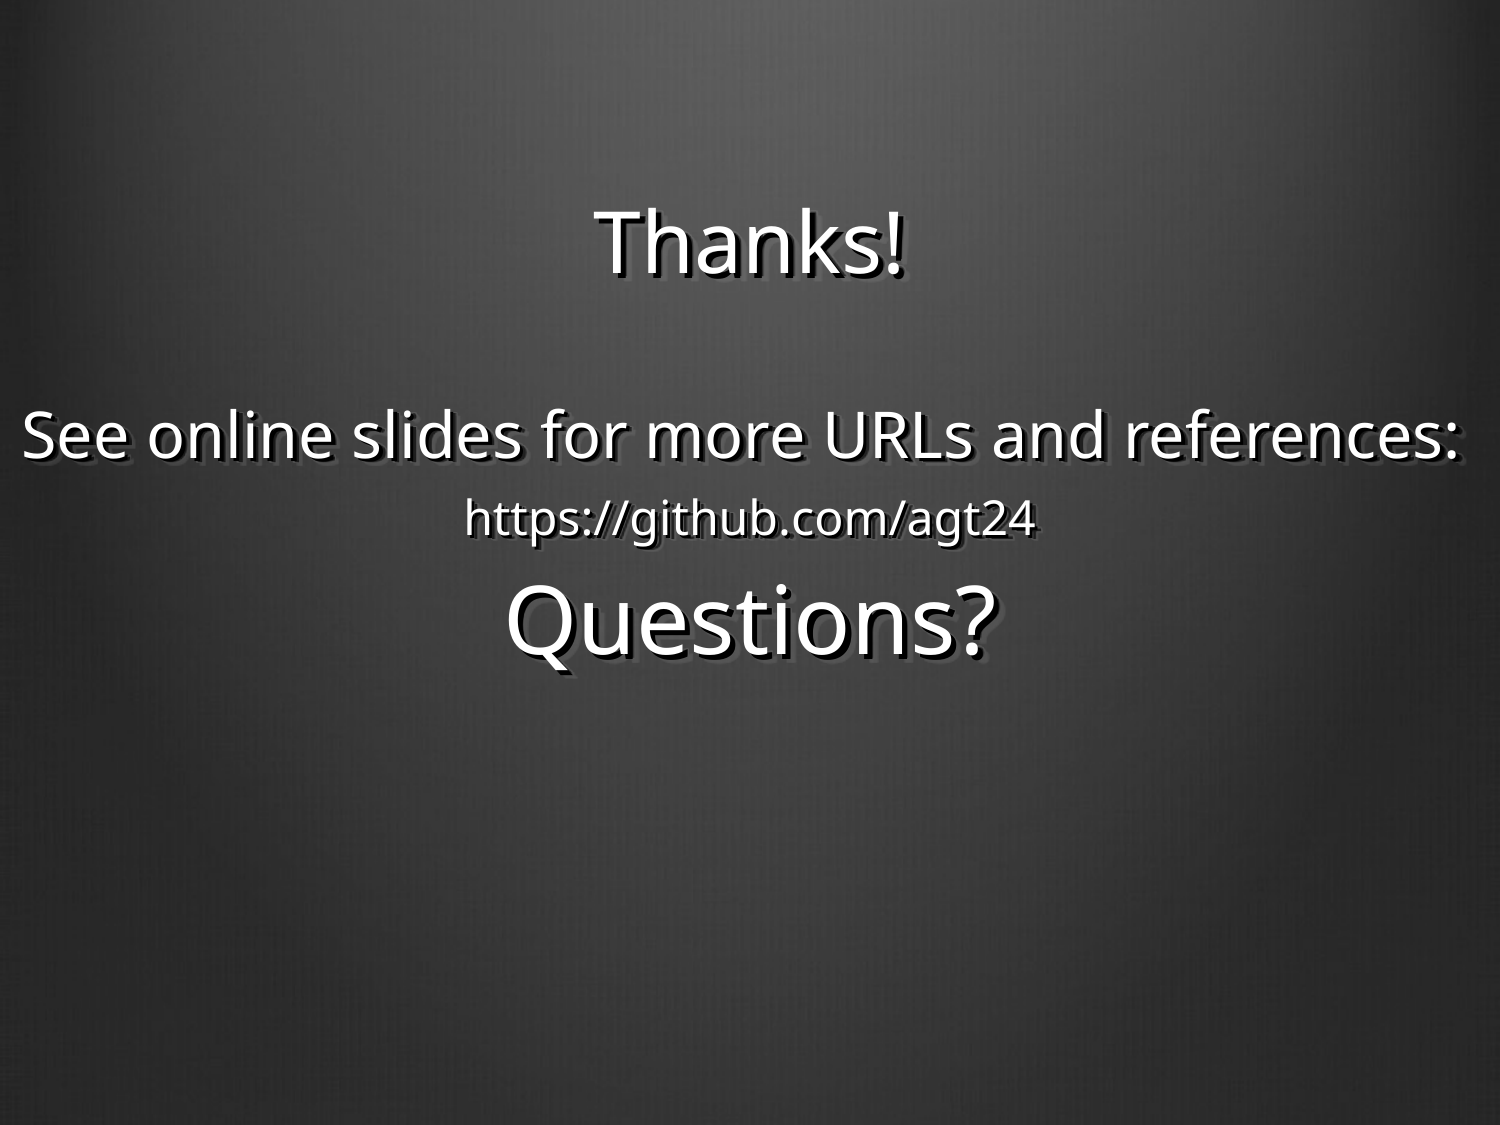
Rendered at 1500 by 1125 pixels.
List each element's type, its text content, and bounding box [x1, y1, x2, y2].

title Thanks! See online slides for more URLs and references: https://github.com/agt24 Questions? [0, 154, 1500, 913]
